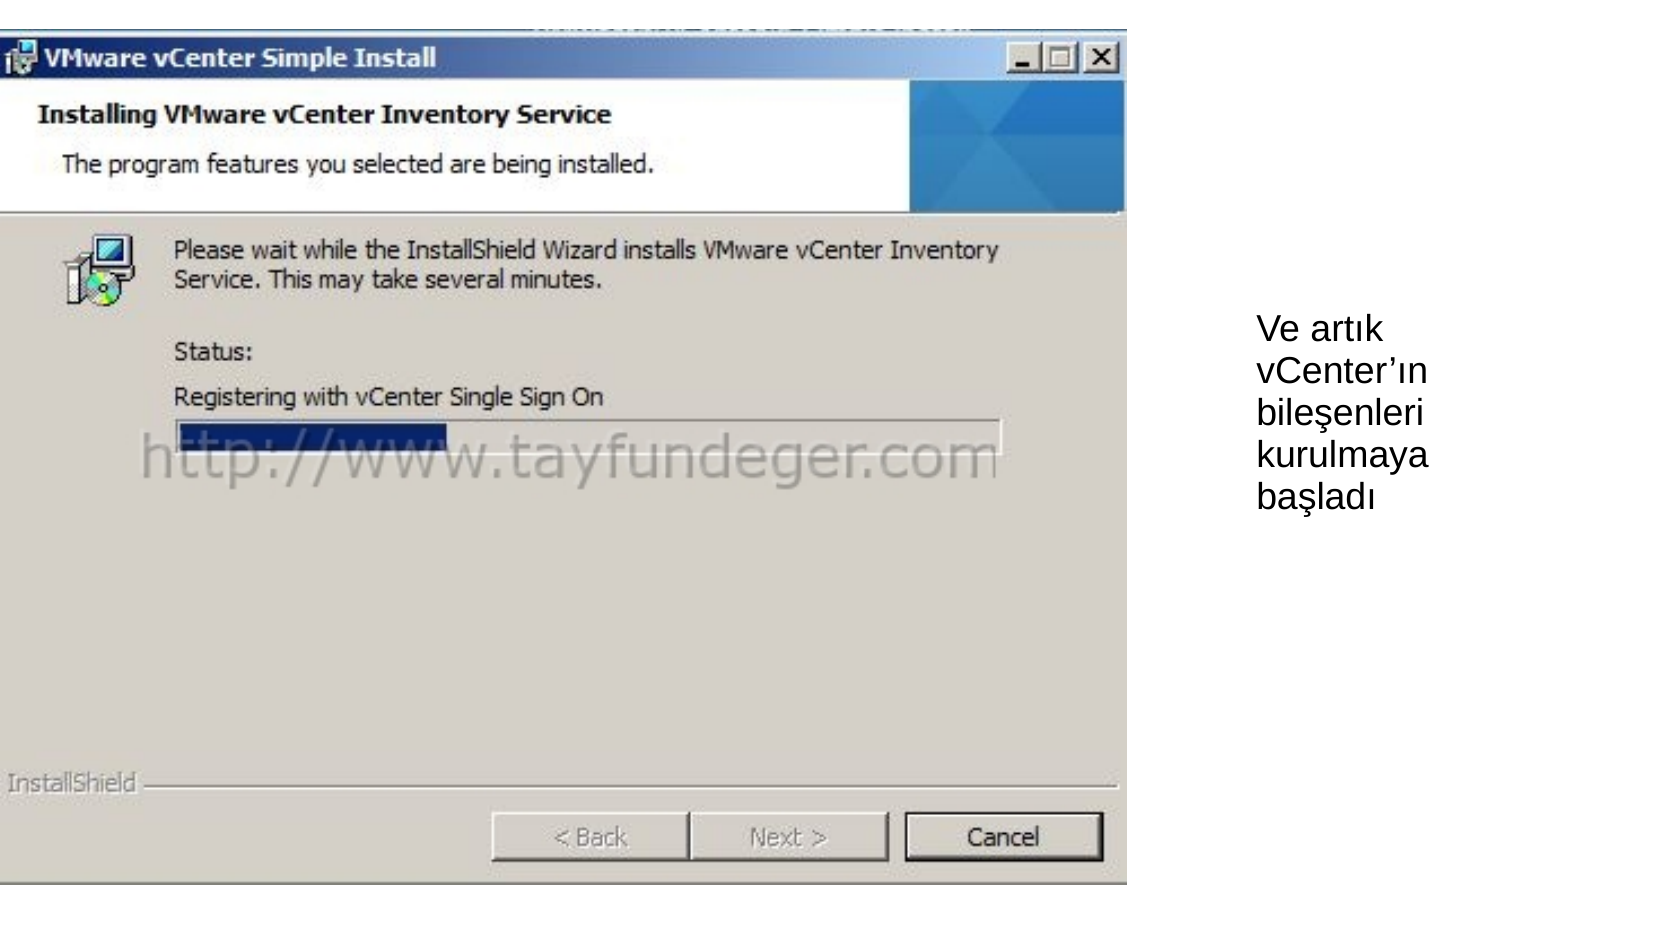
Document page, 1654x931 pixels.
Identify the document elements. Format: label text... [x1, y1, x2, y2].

text_box Ve artık vCenter’ın bileşenleri kurulmaya başladı [1241, 300, 1531, 523]
picture [0, 29, 1127, 886]
